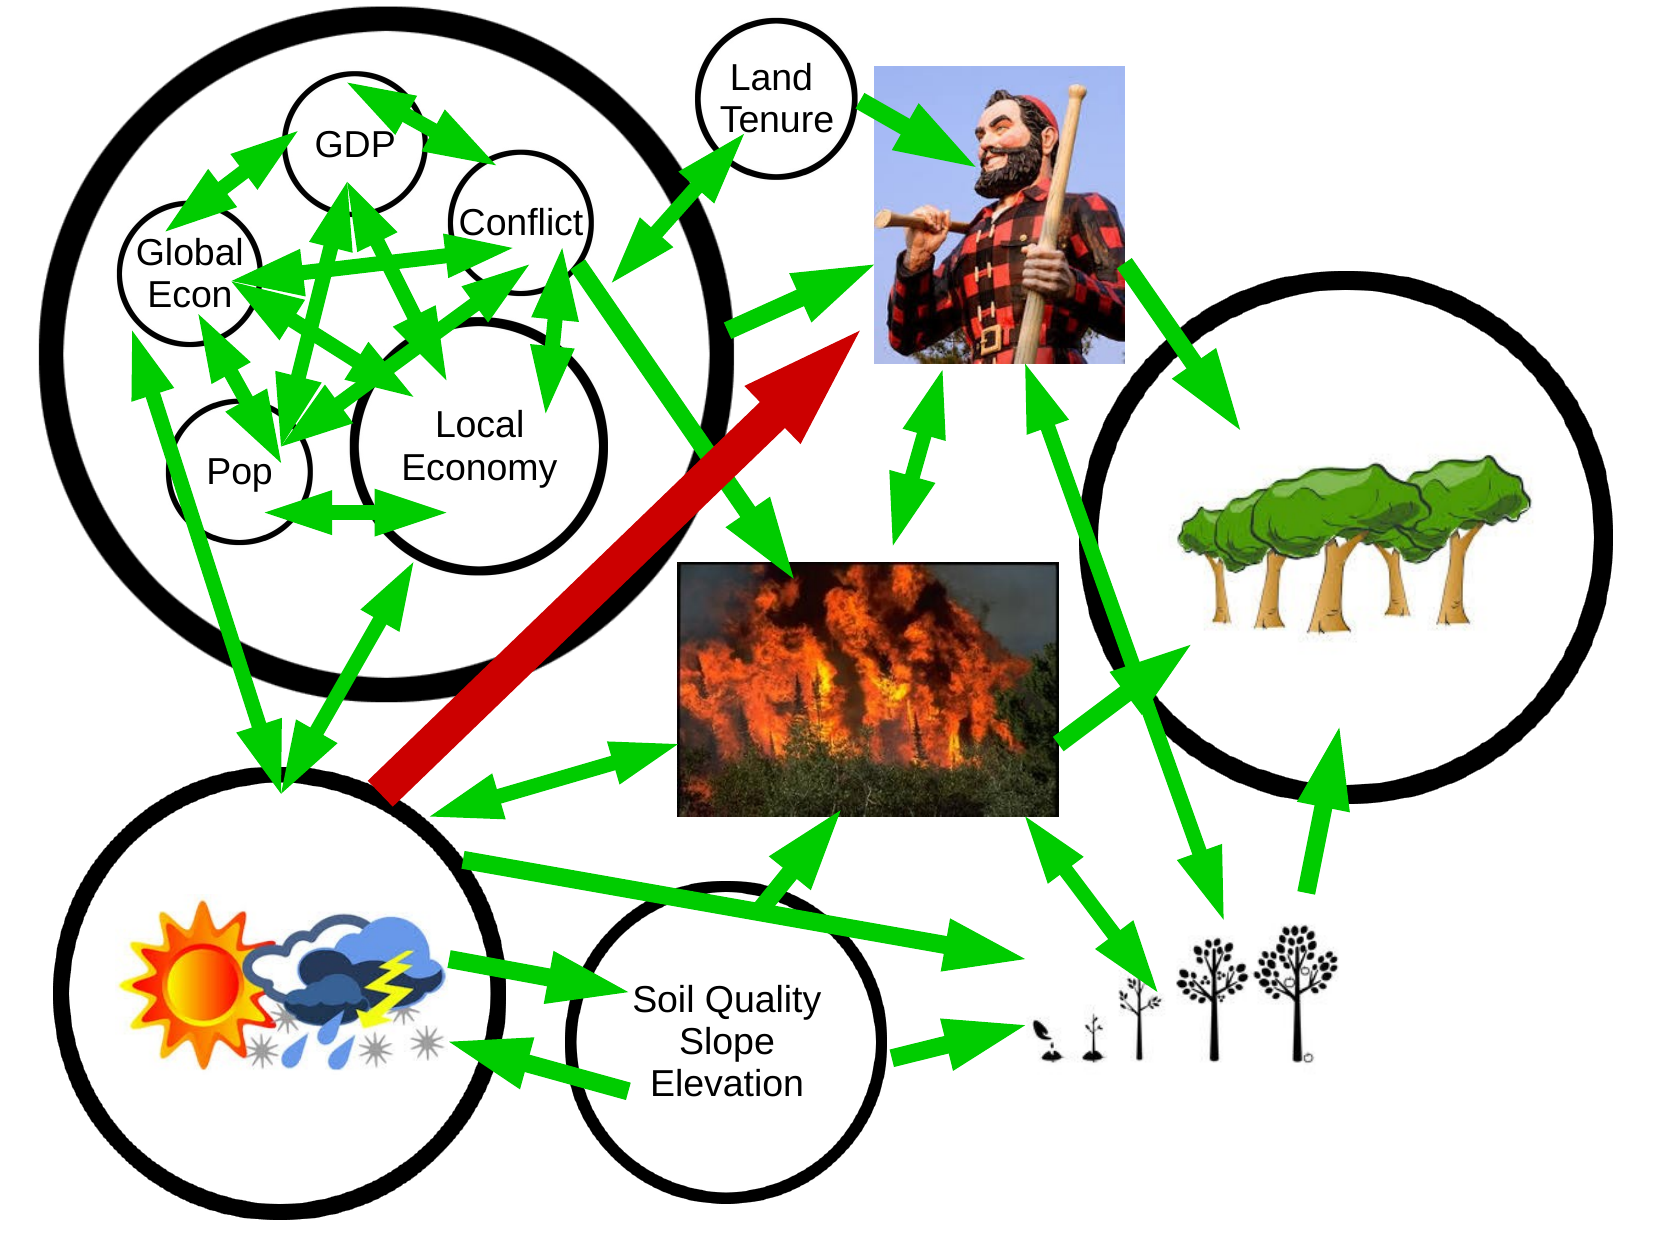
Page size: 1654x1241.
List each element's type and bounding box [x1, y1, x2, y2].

picture [492, 491, 1059, 817]
picture [1205, 843, 1221, 848]
picture [33, 0, 860, 712]
picture [1015, 843, 1356, 1145]
picture [736, 468, 745, 490]
picture [613, 876, 775, 902]
picture [282, 760, 287, 784]
picture [1074, 702, 1176, 811]
picture [874, 66, 1621, 811]
picture [777, 876, 892, 926]
picture [1074, 526, 1124, 720]
picture [49, 760, 513, 1226]
picture [562, 887, 892, 1208]
